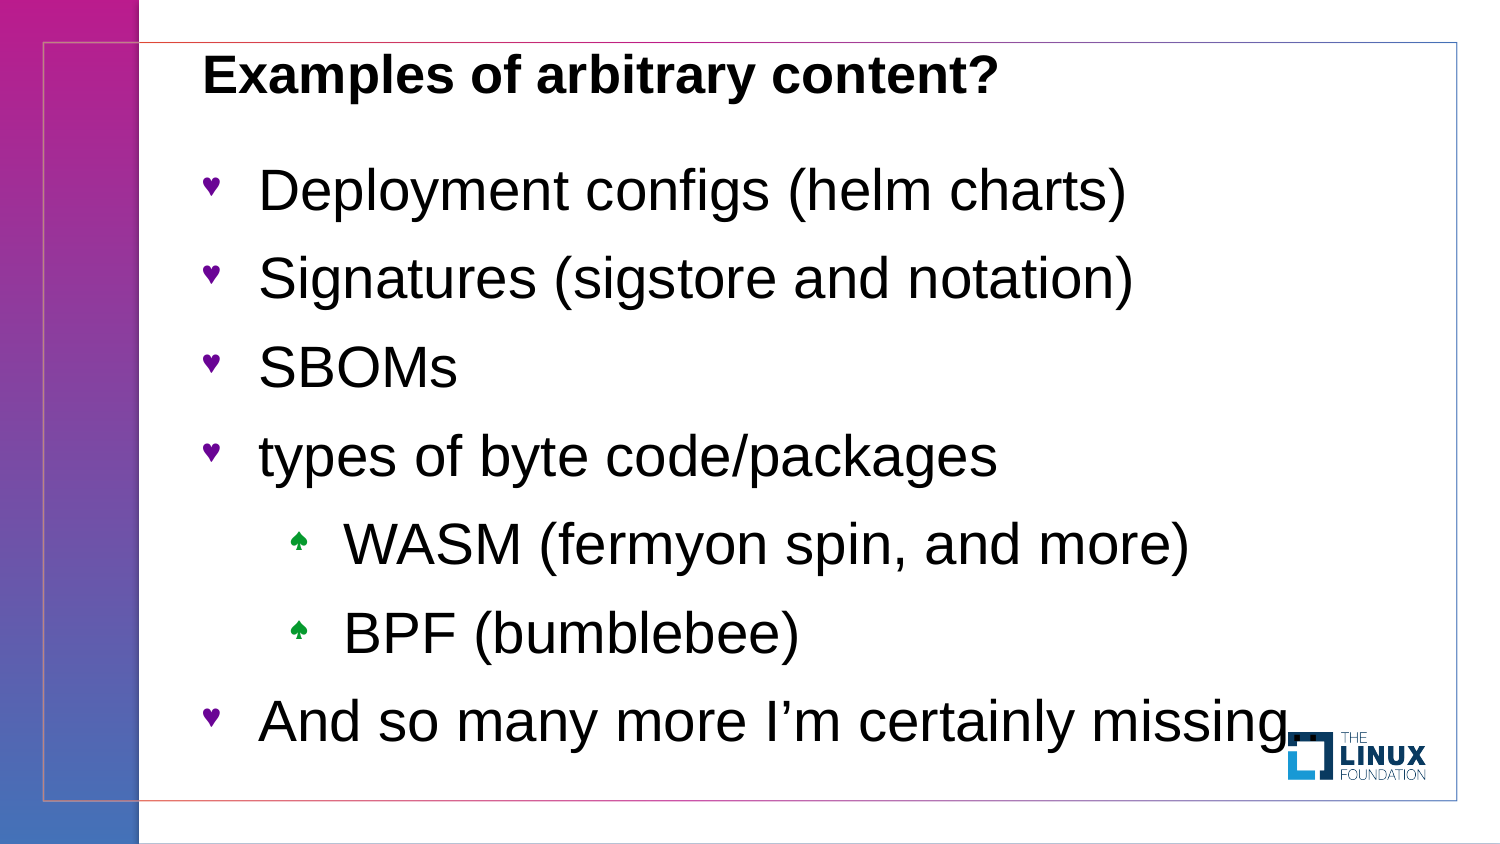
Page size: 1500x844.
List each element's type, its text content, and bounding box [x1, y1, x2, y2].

text_box Deployment configs (helm charts) Signatures (sigstore and notation) SBOMs types of byte code/packages WASM (fermyon spin, and more) BPF (bumblebee) And so many more I’m certainly missing.. [187, 150, 1388, 762]
picture [0, 0, 1500, 844]
text_box Examples of arbitrary content? [187, 37, 1201, 113]
